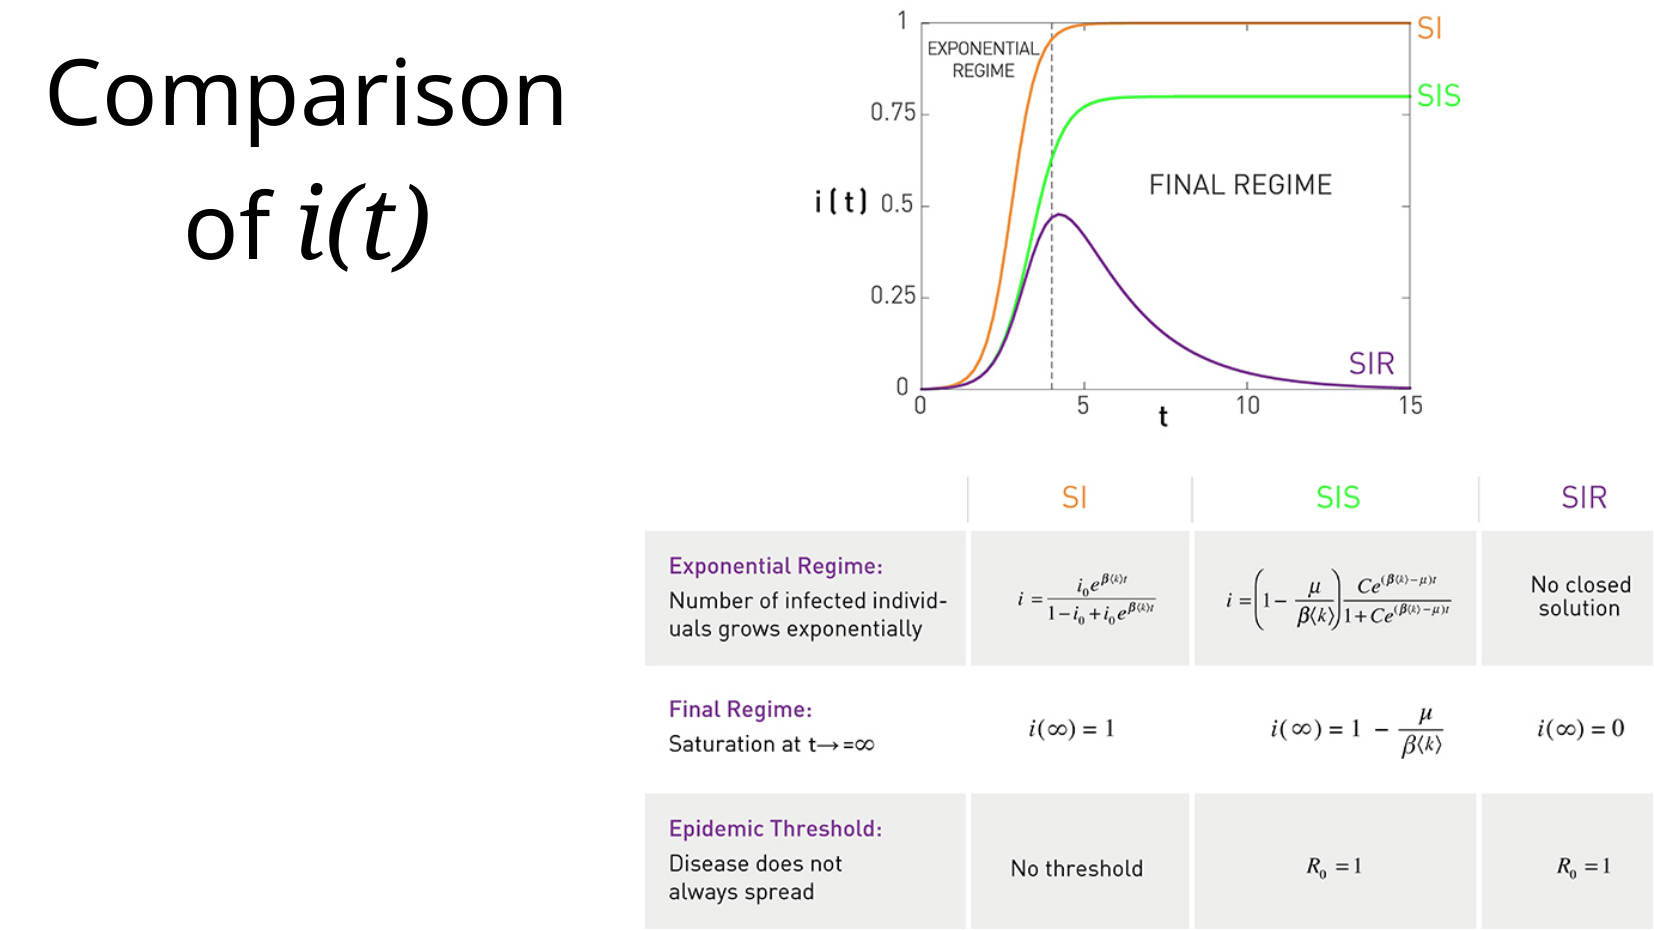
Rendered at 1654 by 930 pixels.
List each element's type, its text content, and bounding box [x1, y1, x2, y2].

picture [645, 0, 1654, 929]
title Comparison of i(t) [15, 0, 601, 316]
